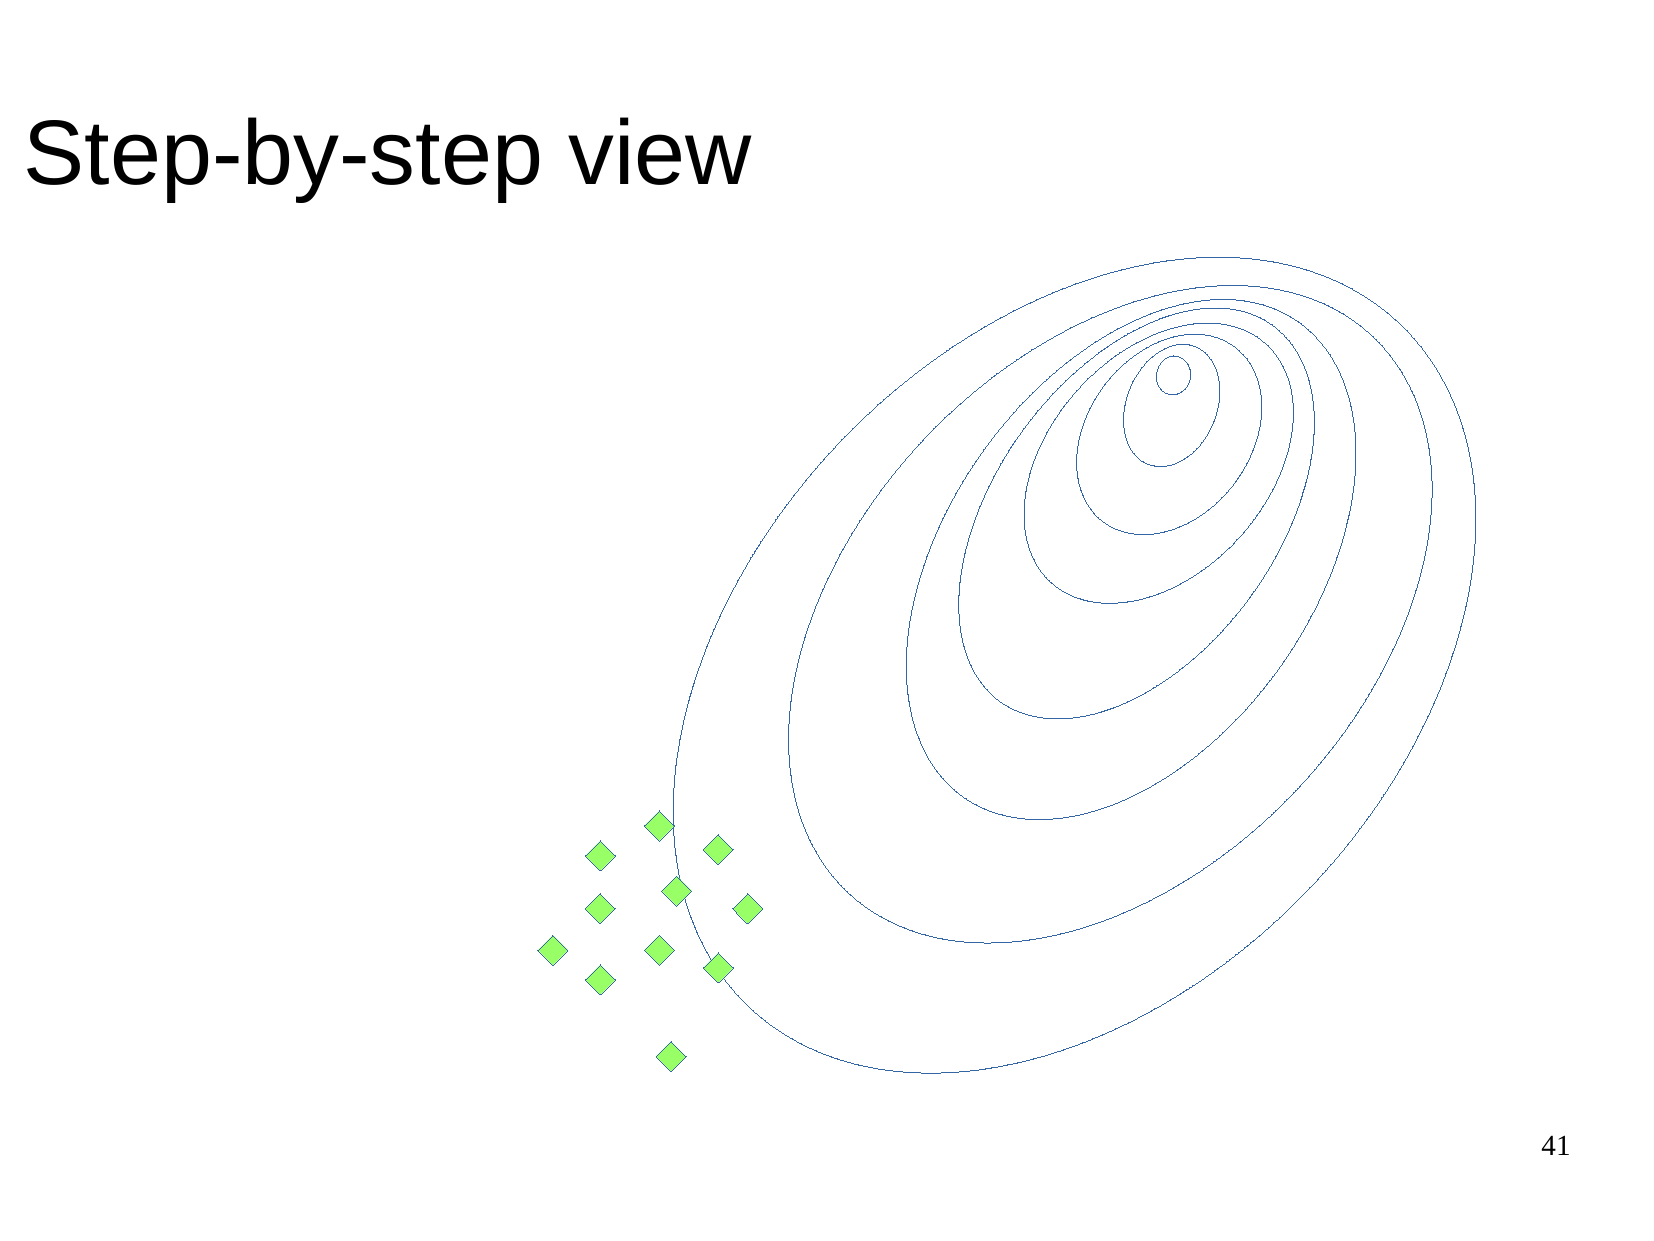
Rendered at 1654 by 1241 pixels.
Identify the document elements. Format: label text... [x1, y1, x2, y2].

title Step-by-step view [23, 49, 1512, 257]
text_box [585, 840, 616, 871]
text_box [656, 1041, 687, 1072]
text_box [537, 935, 568, 966]
text_box [585, 893, 616, 924]
text_box [644, 257, 1476, 1074]
text_box [585, 964, 616, 995]
text_box [644, 935, 675, 966]
